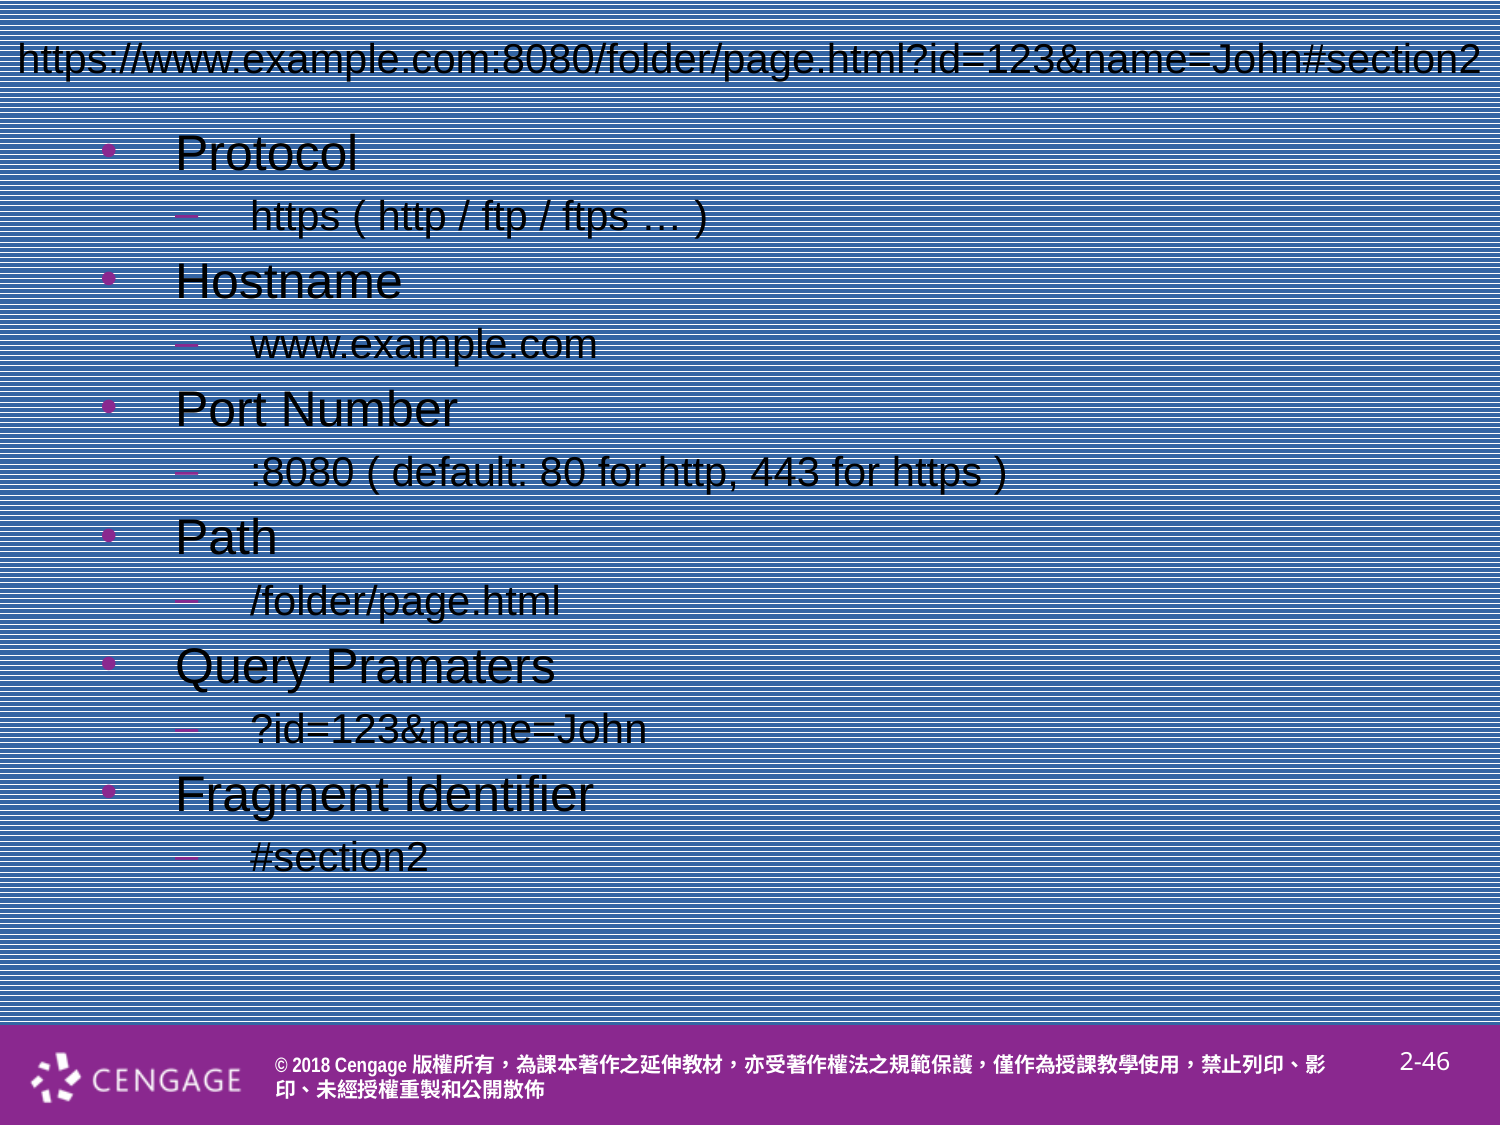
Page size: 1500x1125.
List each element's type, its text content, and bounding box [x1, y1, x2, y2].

list Protocol https ( http / ftp / ftps … ) Hostname www.example.com Port Number :8080 ( default: 80 for http, 443 for https ) Path /folder/page.html Query Pramaters ?id=123&name=John Fragment Identifier #section2 [85, 112, 1403, 1013]
text_box https://www.example.com:8080/folder/page.html?id=123&name=John#section2 [0, 24, 1500, 90]
picture [21, 1043, 246, 1111]
